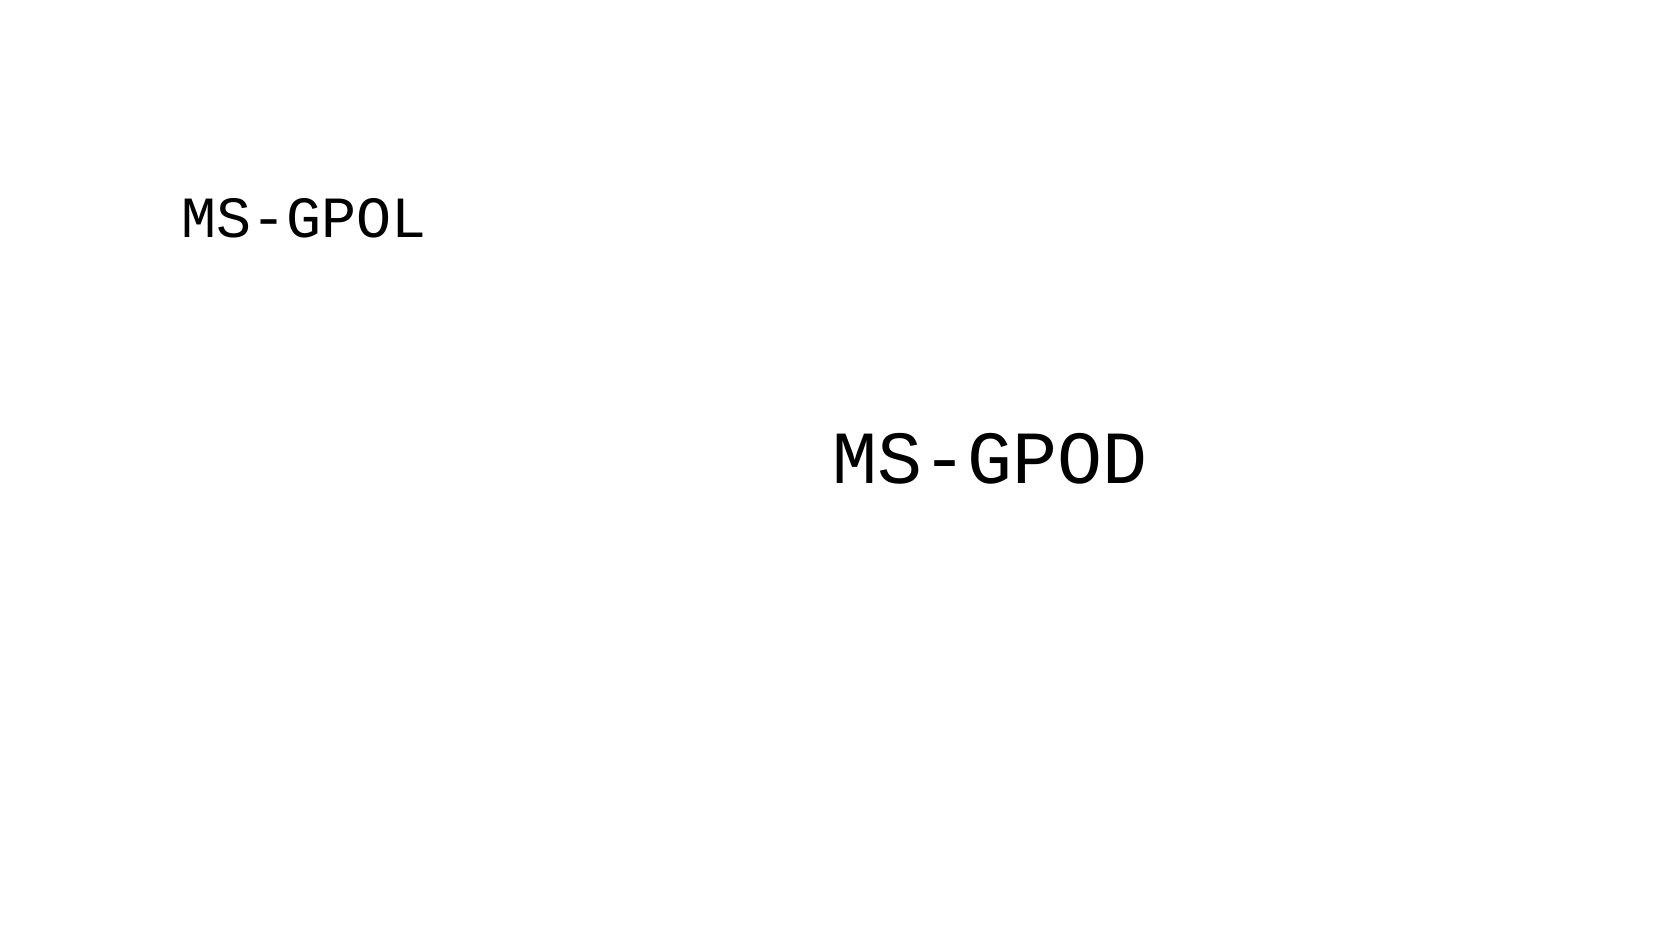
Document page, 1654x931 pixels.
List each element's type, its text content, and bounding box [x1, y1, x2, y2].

text_box MS-GPOD [817, 413, 1163, 514]
text_box MS-GPOL [166, 181, 442, 262]
